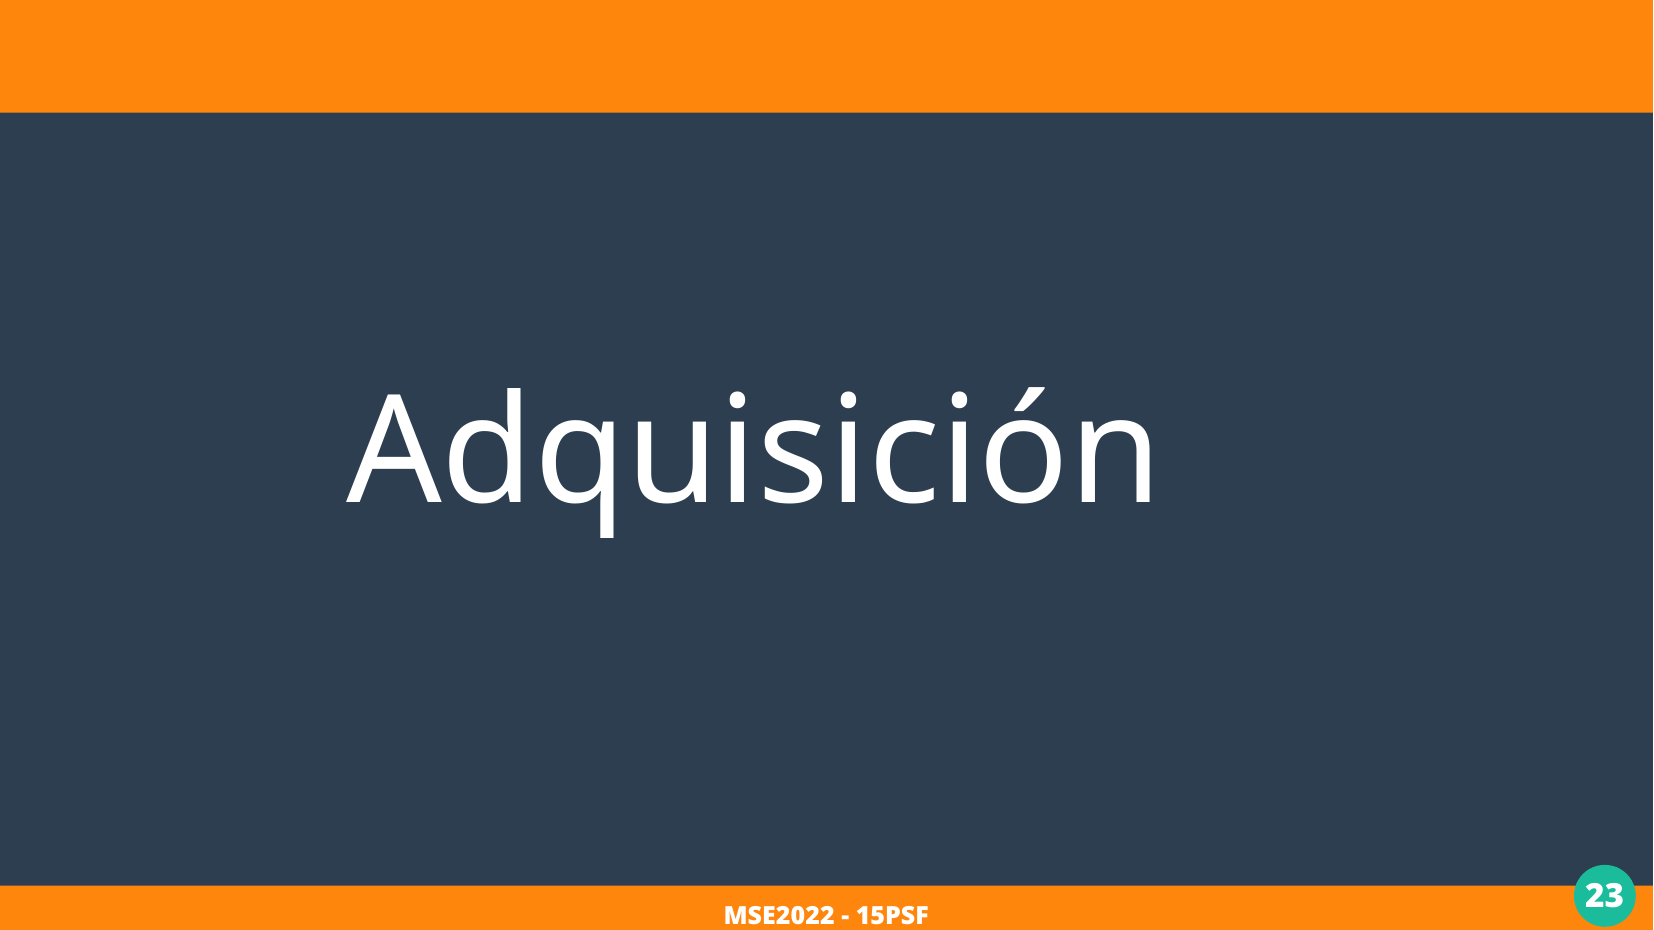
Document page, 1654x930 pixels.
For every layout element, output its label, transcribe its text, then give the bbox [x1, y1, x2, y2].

list Adquisición [346, 342, 1276, 579]
